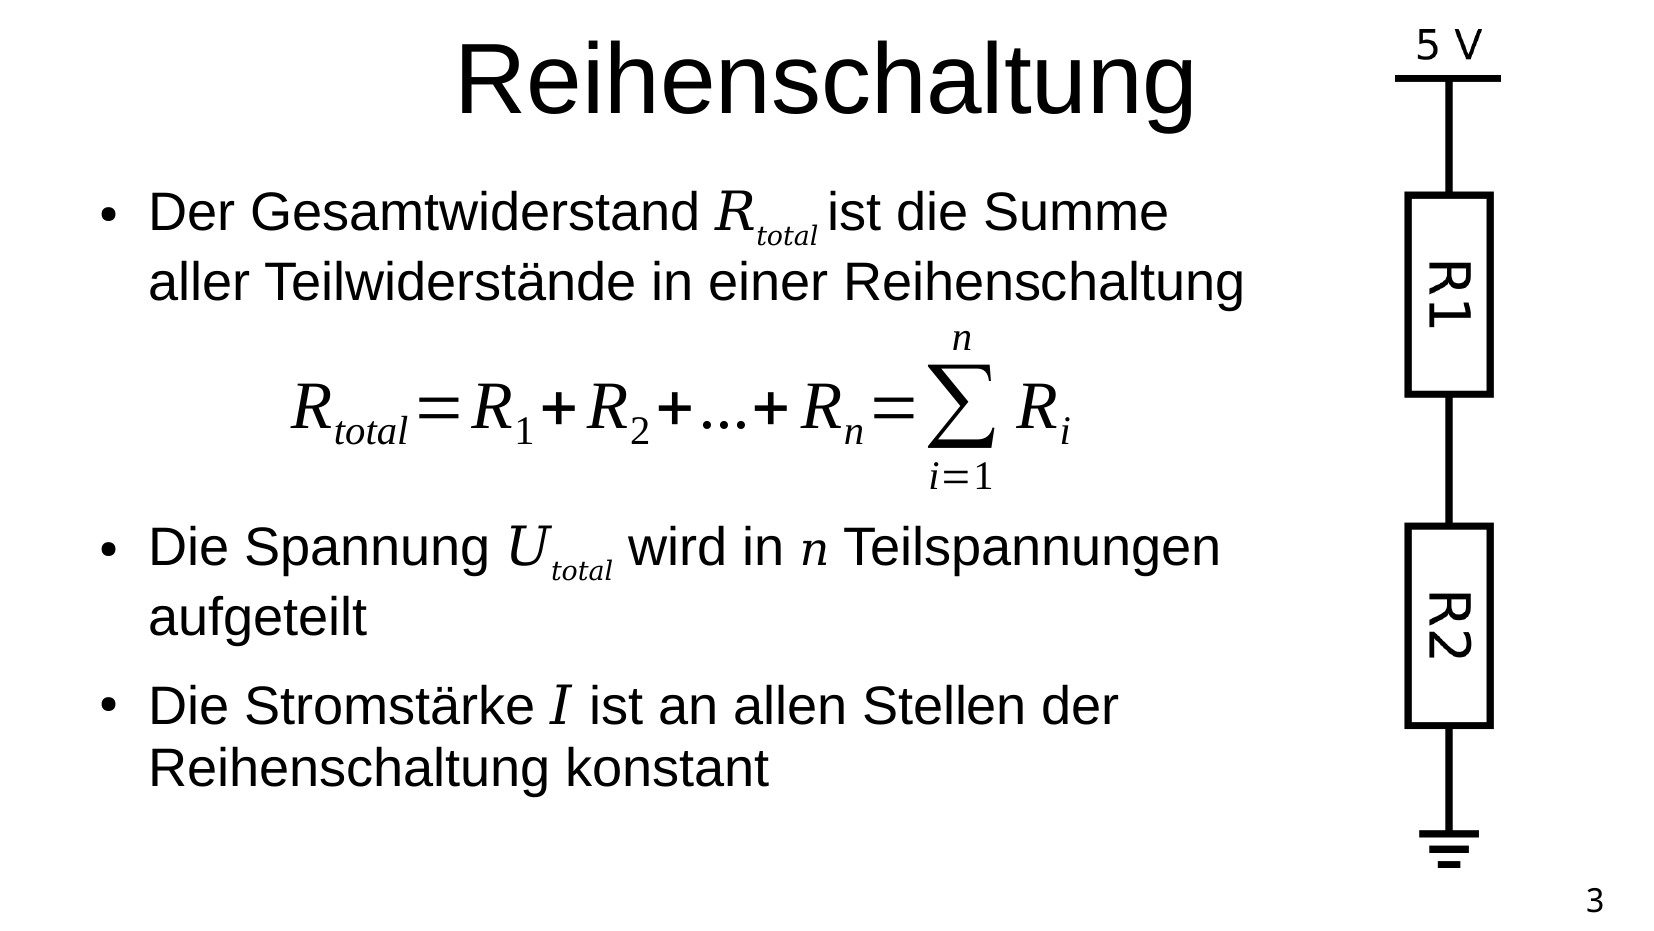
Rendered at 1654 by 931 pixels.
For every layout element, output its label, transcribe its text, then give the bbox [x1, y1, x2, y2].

list Der Gesamtwiderstand Rtotal ist die Summe aller Teilwiderstände in einer Reihenschaltung Die Spannung Utotal wird in n Teilspannungen aufgeteilt Die Stromstärke I ist an allen Stellen der Reihenschaltung konstant [82, 180, 1276, 811]
title Reihenschaltung [82, 1, 1571, 157]
chart [278, 315, 1081, 499]
picture [1395, 29, 1501, 868]
chart [111, 536, 231, 596]
